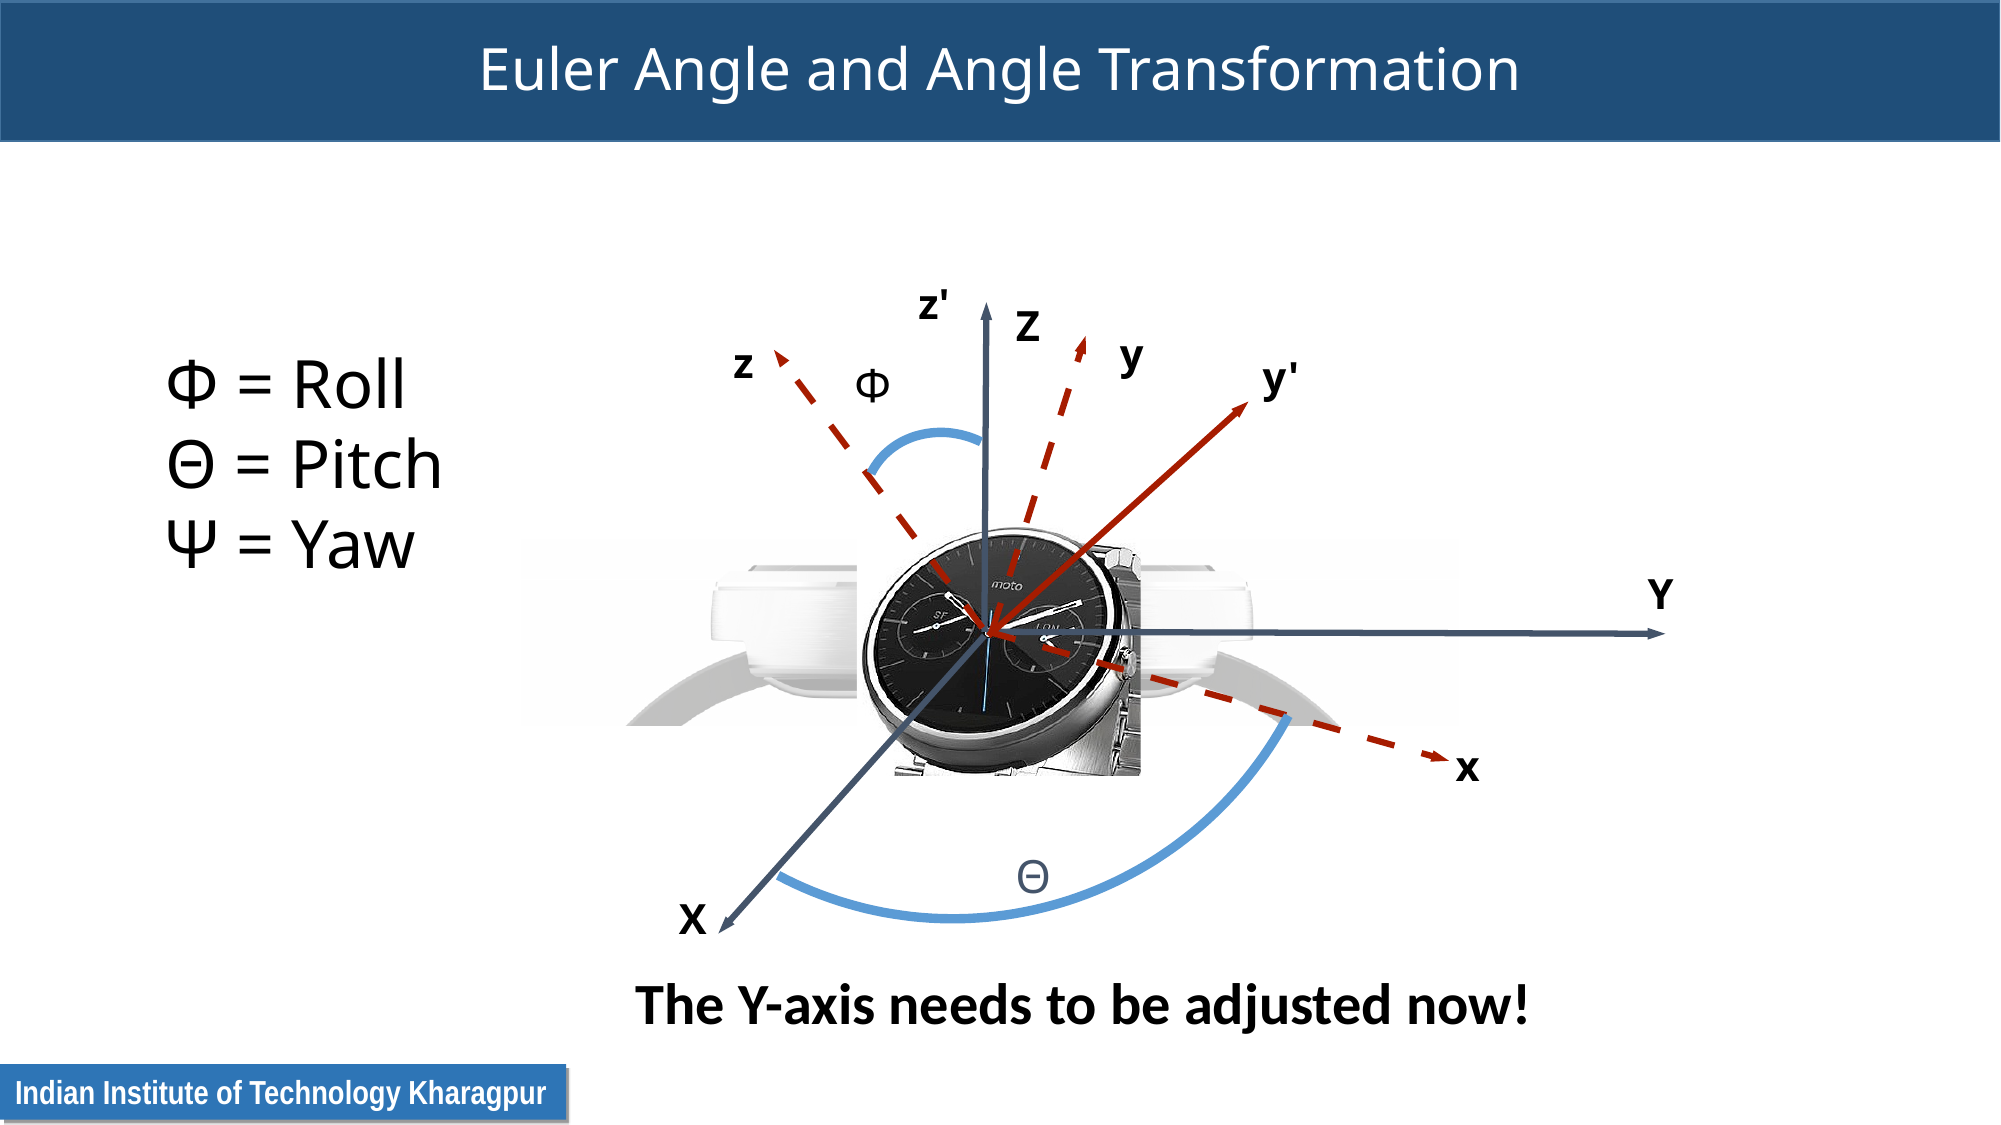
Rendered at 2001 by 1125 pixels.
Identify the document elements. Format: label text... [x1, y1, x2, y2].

text_box Y [1632, 552, 1687, 634]
text_box Z [1000, 284, 1055, 366]
text_box Θ [1000, 832, 1077, 919]
text_box y [1104, 312, 1159, 394]
text_box Φ = Roll Θ = Pitch Ψ = Yaw [150, 326, 588, 600]
text_box x [1440, 725, 1495, 806]
text_box X [663, 877, 718, 958]
text_box Φ [839, 341, 894, 428]
picture [521, 516, 1459, 776]
text_box The Y-axis needs to be adjusted now! [620, 958, 1968, 1045]
picture [988, 516, 1115, 628]
text_box y' [1247, 335, 1347, 417]
picture [1003, 516, 1459, 630]
text_box z [718, 321, 772, 403]
title Euler Angle and Angle Transformation [0, 1, 2000, 141]
text_box z' [903, 262, 980, 344]
